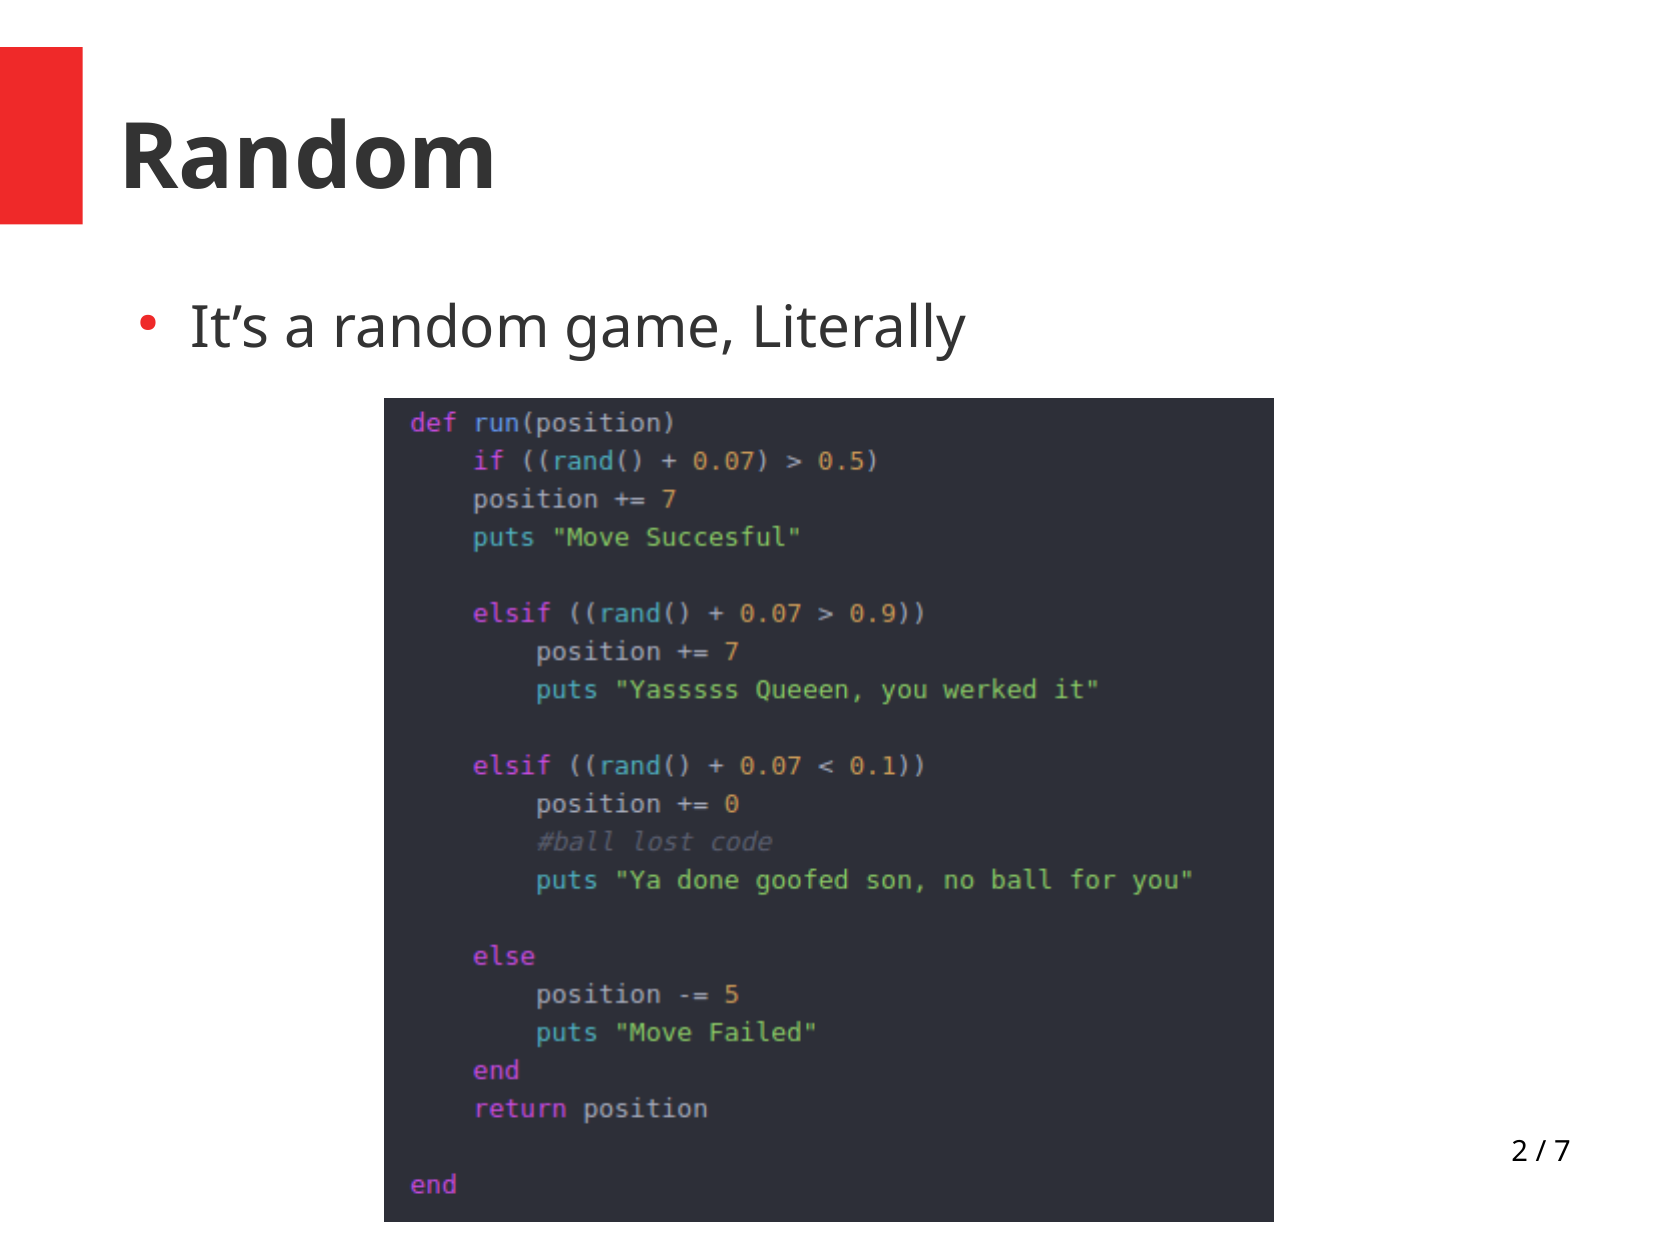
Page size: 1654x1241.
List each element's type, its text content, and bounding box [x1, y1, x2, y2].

title Random [118, 49, 1571, 257]
picture [384, 398, 1274, 1222]
list It’s a random game, Literally [120, 285, 1538, 1005]
